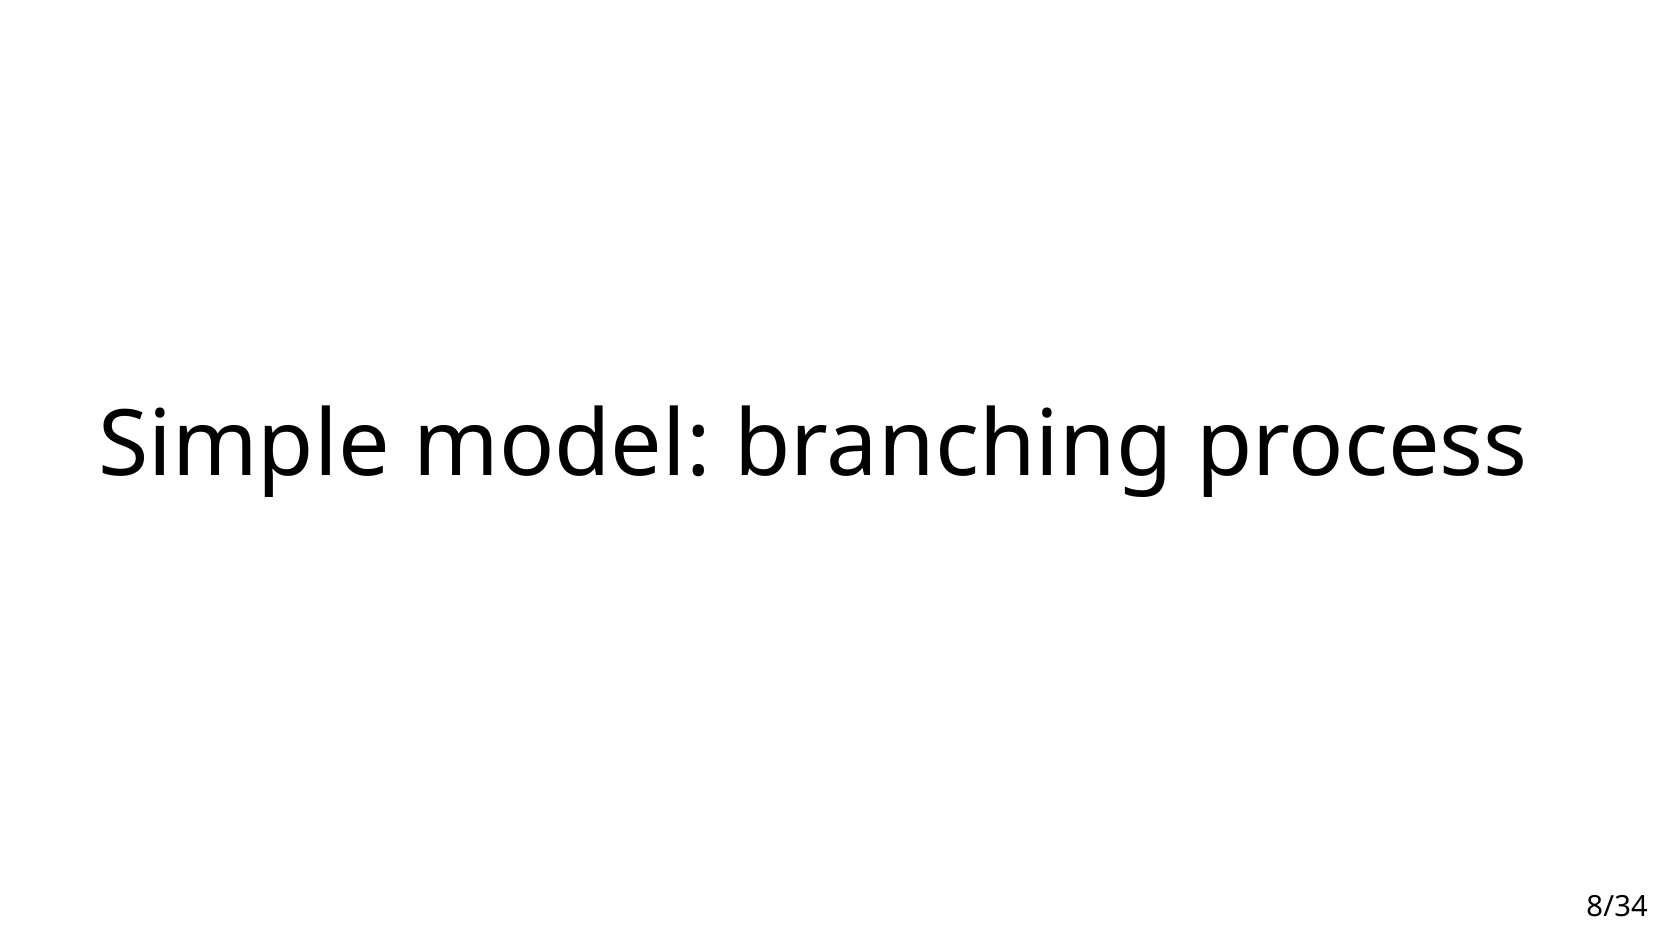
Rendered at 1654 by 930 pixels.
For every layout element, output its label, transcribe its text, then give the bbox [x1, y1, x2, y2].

title Simple model: branching process [69, 362, 1558, 518]
